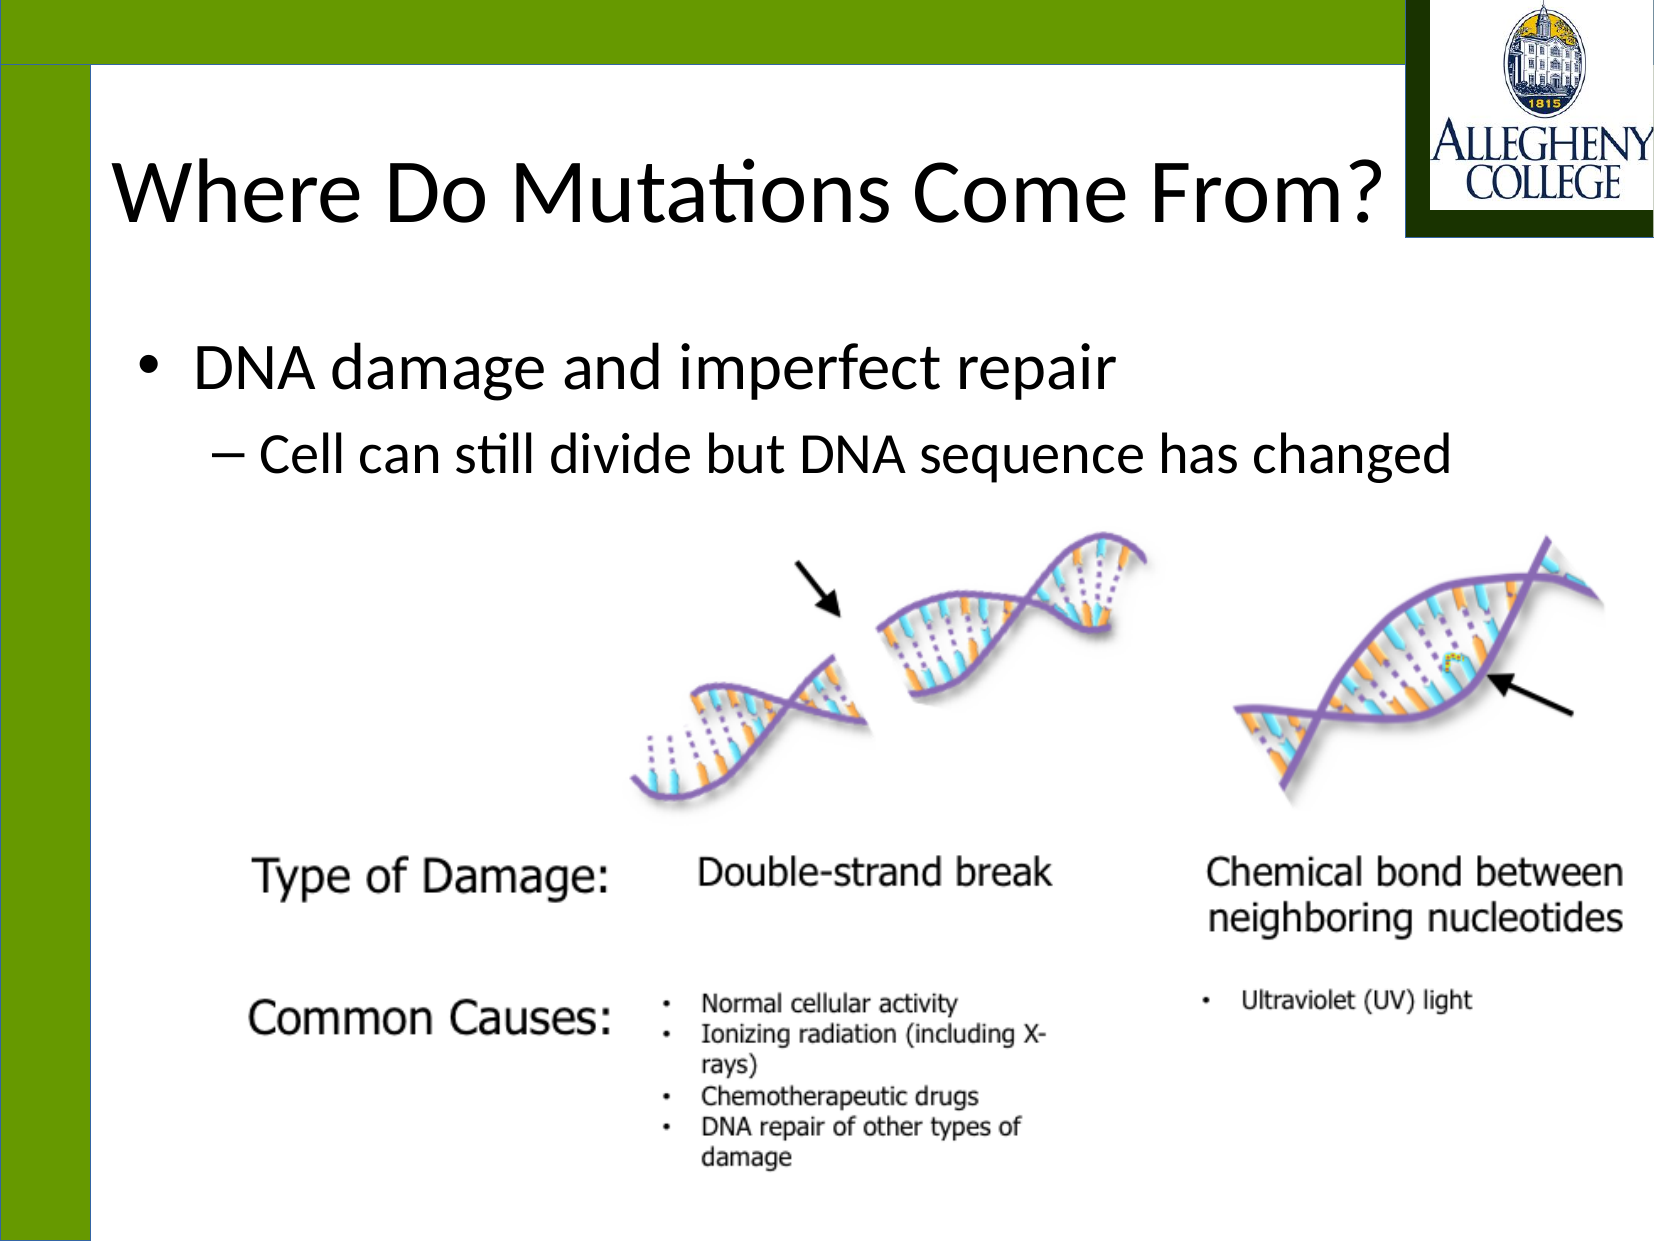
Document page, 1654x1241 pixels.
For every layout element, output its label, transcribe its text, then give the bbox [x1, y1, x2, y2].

text_box [0, 0, 1654, 1241]
title Where Do Mutations Come From? [75, 92, 1426, 280]
picture [220, 439, 1654, 1232]
picture [1430, 0, 1654, 210]
list DNA damage and imperfect repair Cell can still divide but DNA sequence has changed [122, 315, 1473, 1059]
